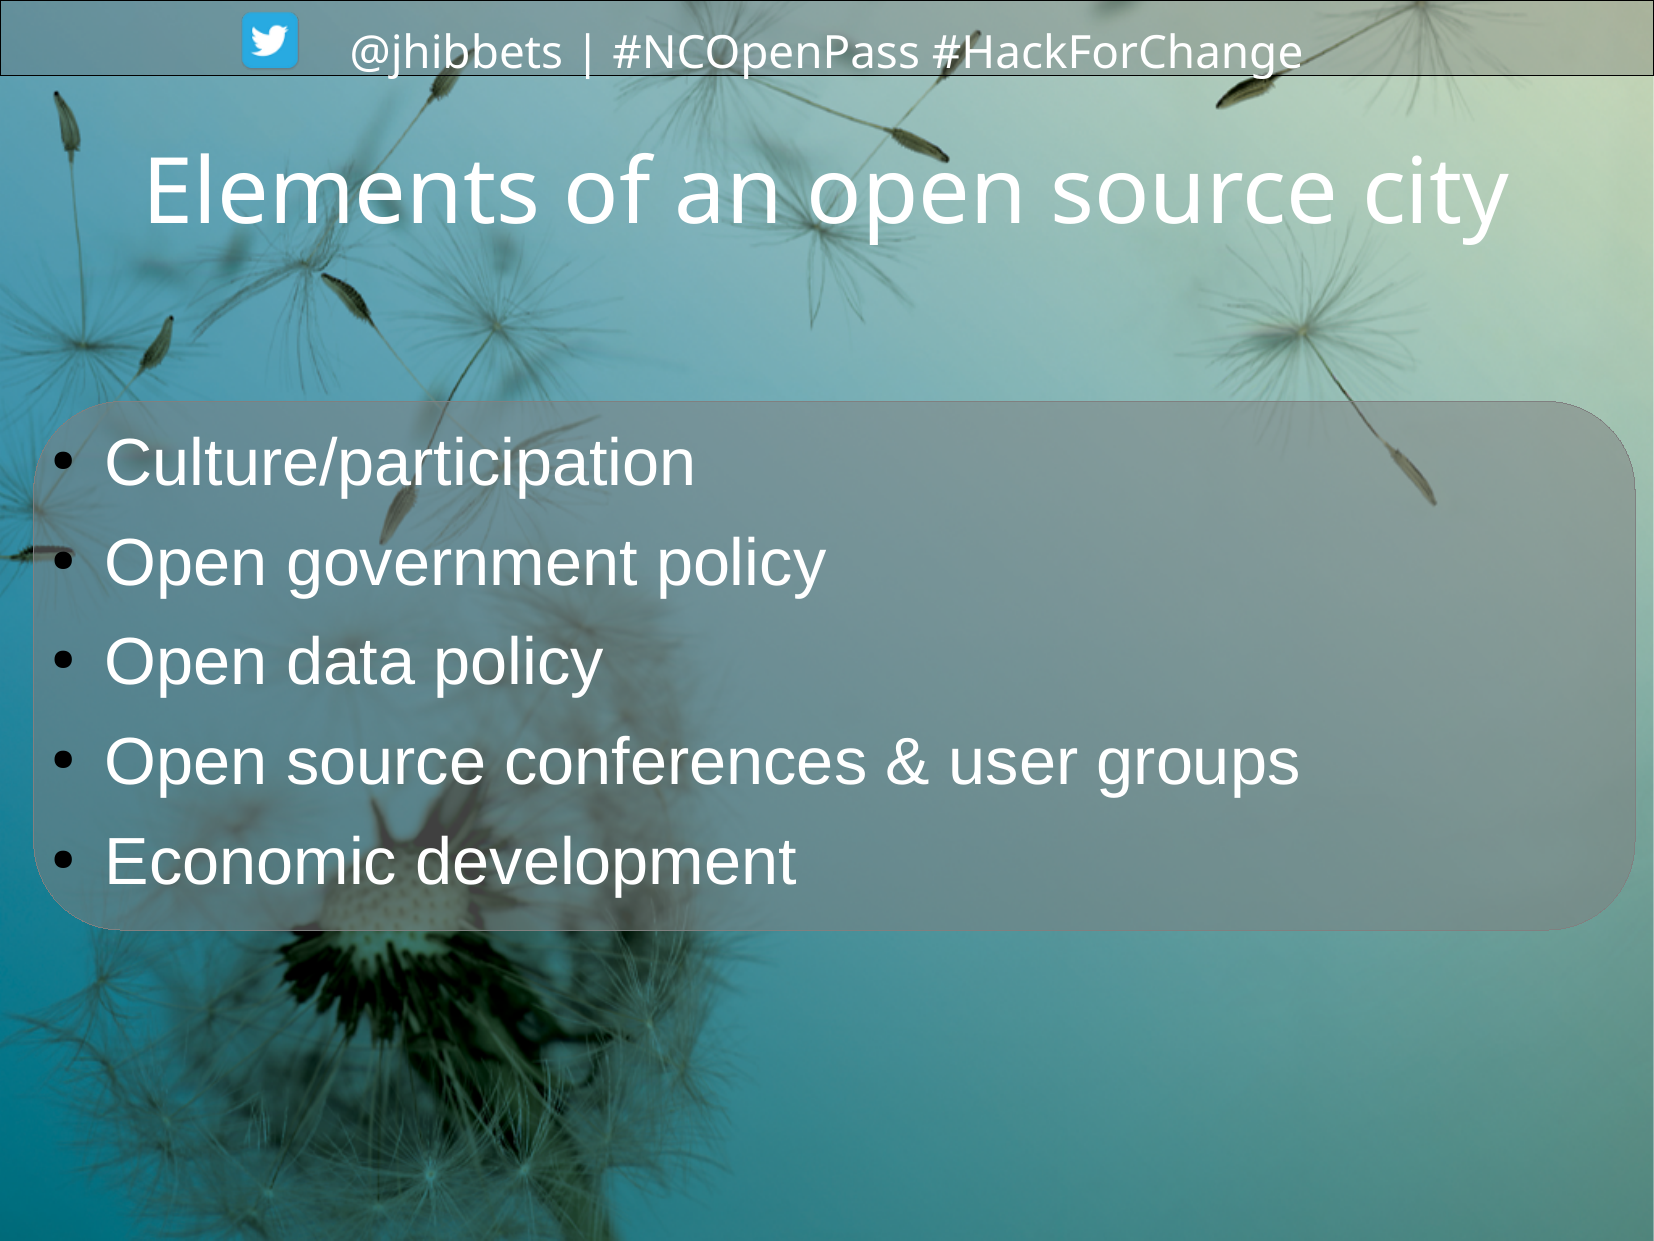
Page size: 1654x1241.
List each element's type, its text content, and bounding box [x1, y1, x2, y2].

text_box [62, 401, 1636, 931]
picture [0, 76, 1654, 1241]
picture [240, 11, 301, 72]
title Elements of an open source city [82, 84, 1571, 292]
list Culture/participation Open government policy Open data policy Open source conferences & user groups Economic development [33, 425, 1522, 909]
